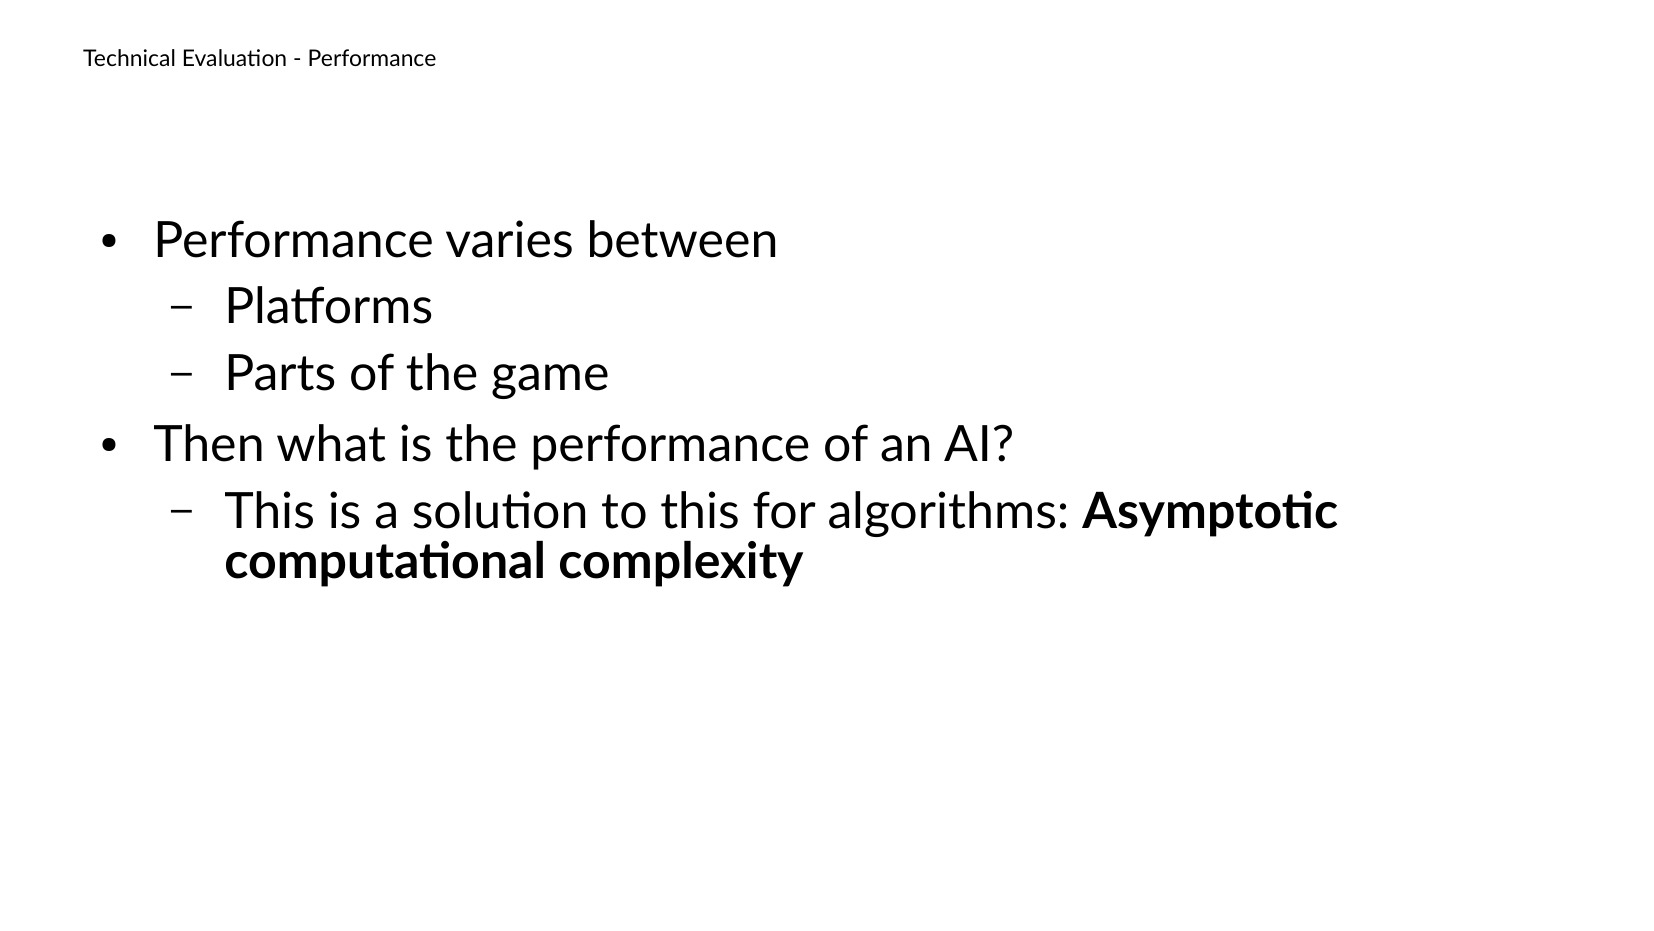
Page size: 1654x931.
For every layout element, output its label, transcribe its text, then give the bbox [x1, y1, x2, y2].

list Performance varies between Platforms Parts of the game Then what is the performance of an AI? This is a solution to this for algorithms: Asymptotic computational complexity [82, 217, 1571, 839]
title Technical Evaluation - Performance [83, 0, 1571, 119]
